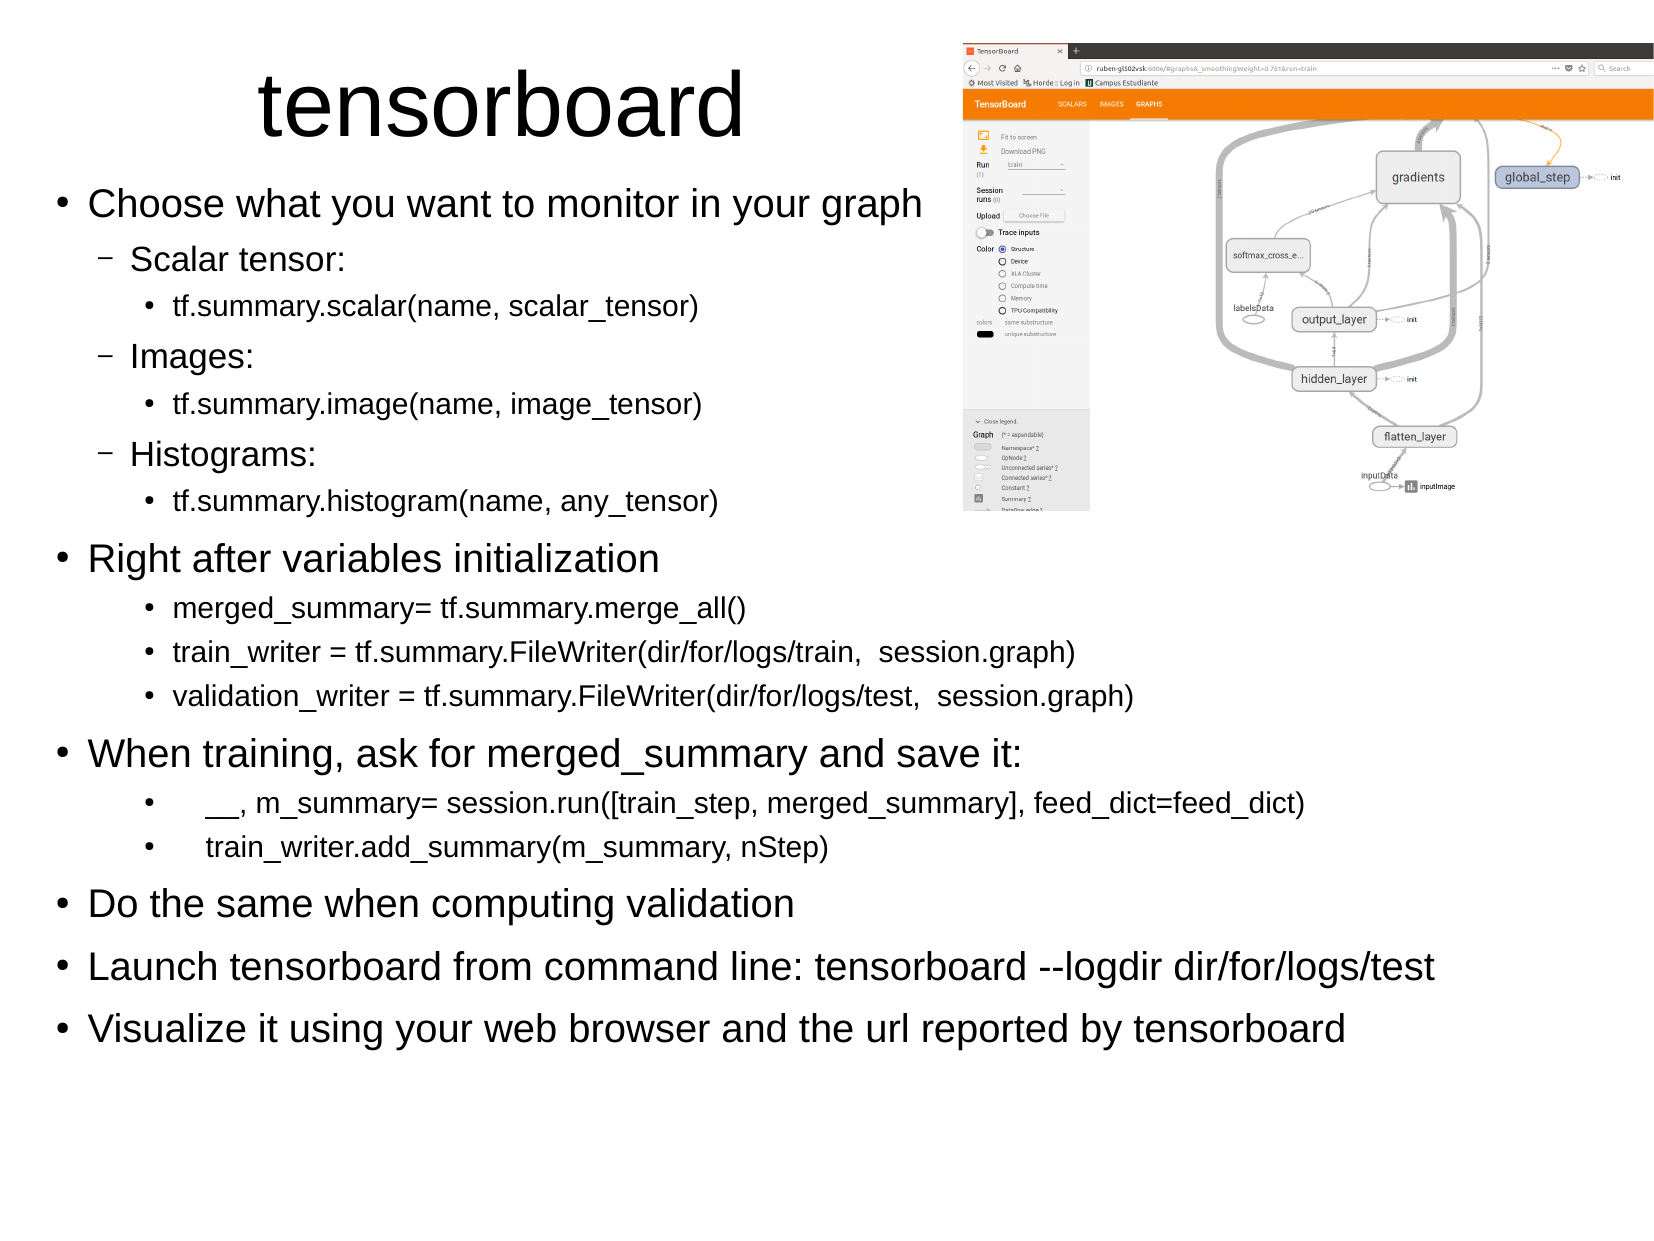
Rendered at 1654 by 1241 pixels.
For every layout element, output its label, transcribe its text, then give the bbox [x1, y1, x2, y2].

title tensorboard [60, 43, 946, 166]
list Choose what you want to monitor in your graph Scalar tensor: tf.summary.scalar(name, scalar_tensor) Images: tf.summary.image(name, image_tensor) Histograms: tf.summary.histogram(name, any_tensor) Right after variables initialization merged_summary= tf.summary.merge_all() train_writer = tf.summary.FileWriter(dir/for/logs/train, session.graph) validation_writer = tf.summary.FileWriter(dir/for/logs/test, session.graph) When training, ask for merged_summary and save it: __, m_summary= session.run([train_step, merged_summary], feed_dict=feed_dict) train_writer.add_summary(m_summary, nStep) Do the same when computing validation Launch tensorboard from command line: tensorboard --logdir dir/for/logs/test Visualize it using your web browser and the url reported by tensorboard [45, 180, 1534, 1066]
picture [962, 43, 1654, 511]
